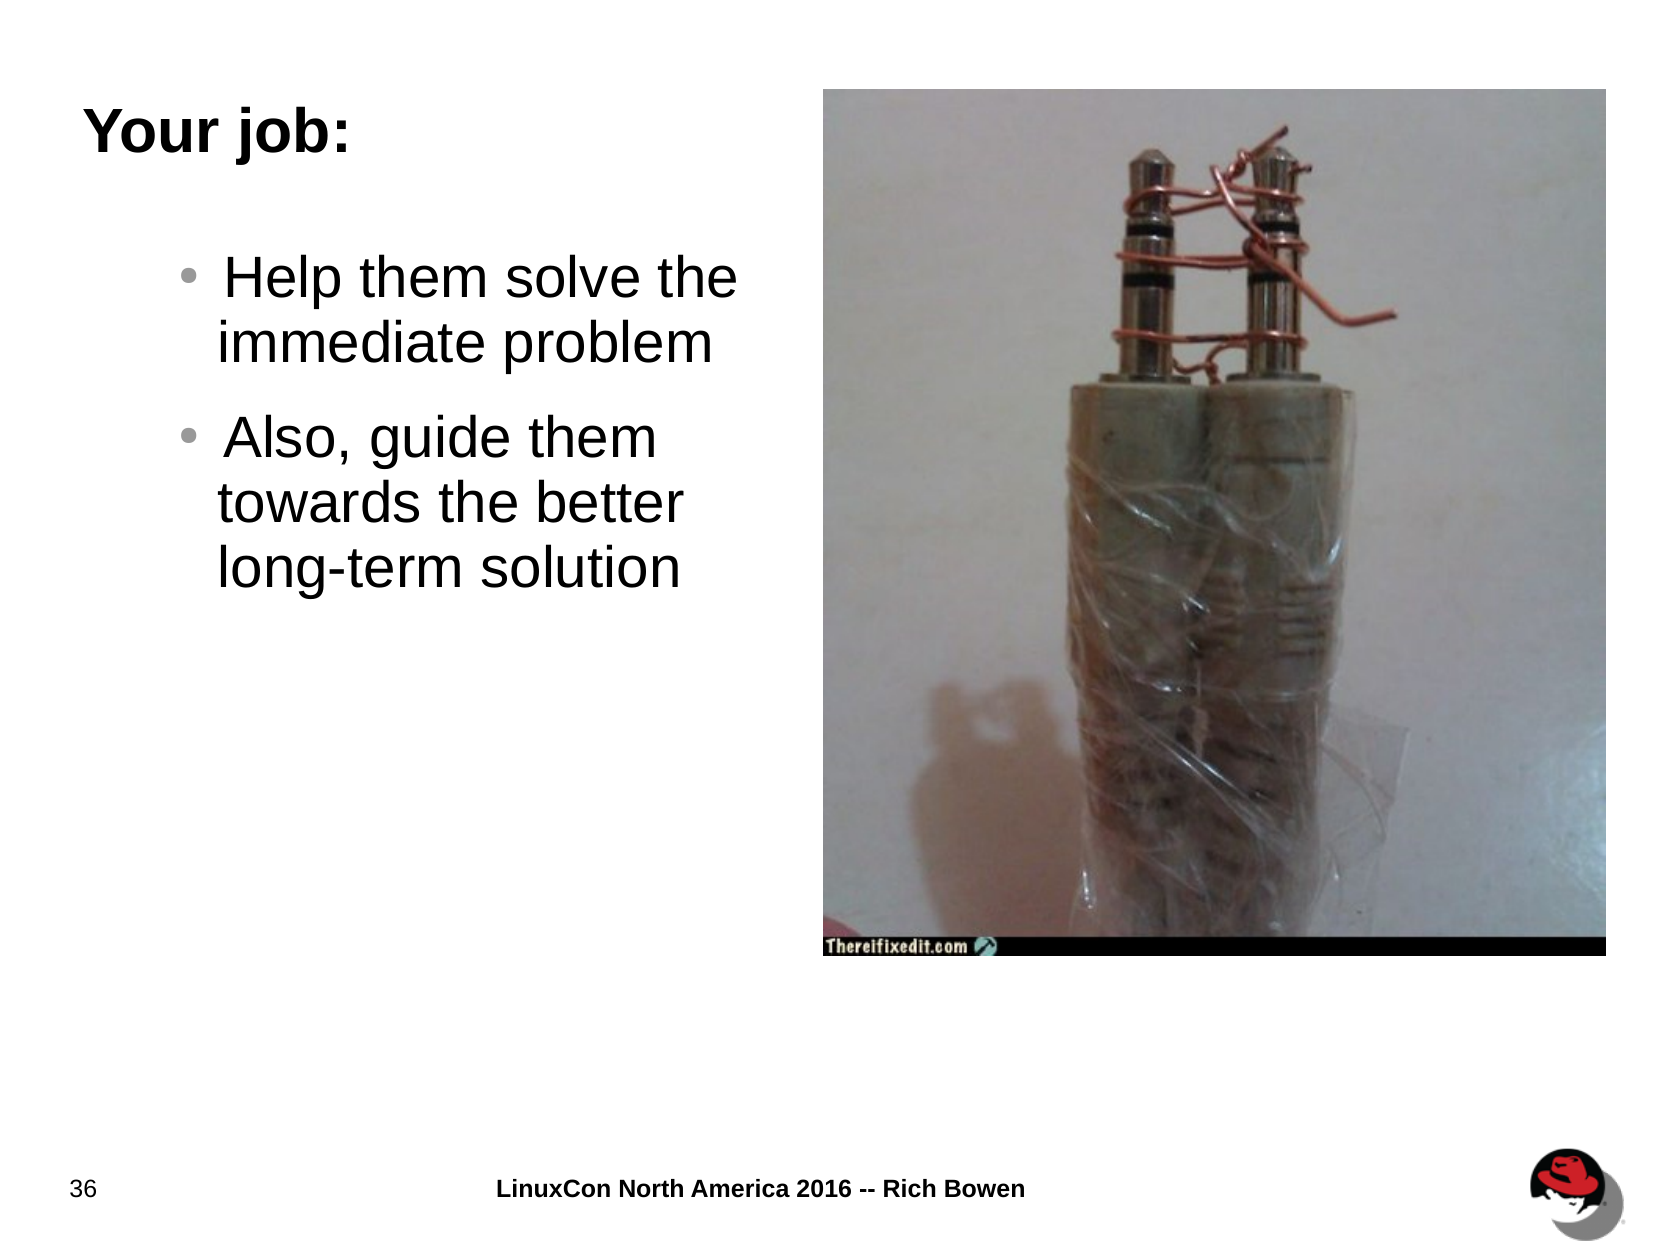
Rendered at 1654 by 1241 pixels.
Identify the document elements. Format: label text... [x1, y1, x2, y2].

title Your job: [82, 37, 1571, 226]
list Help them solve the immediate problem Also, guide them towards the better long-term solution [86, 244, 781, 1039]
picture [1529, 1146, 1613, 1224]
picture [823, 89, 1606, 956]
